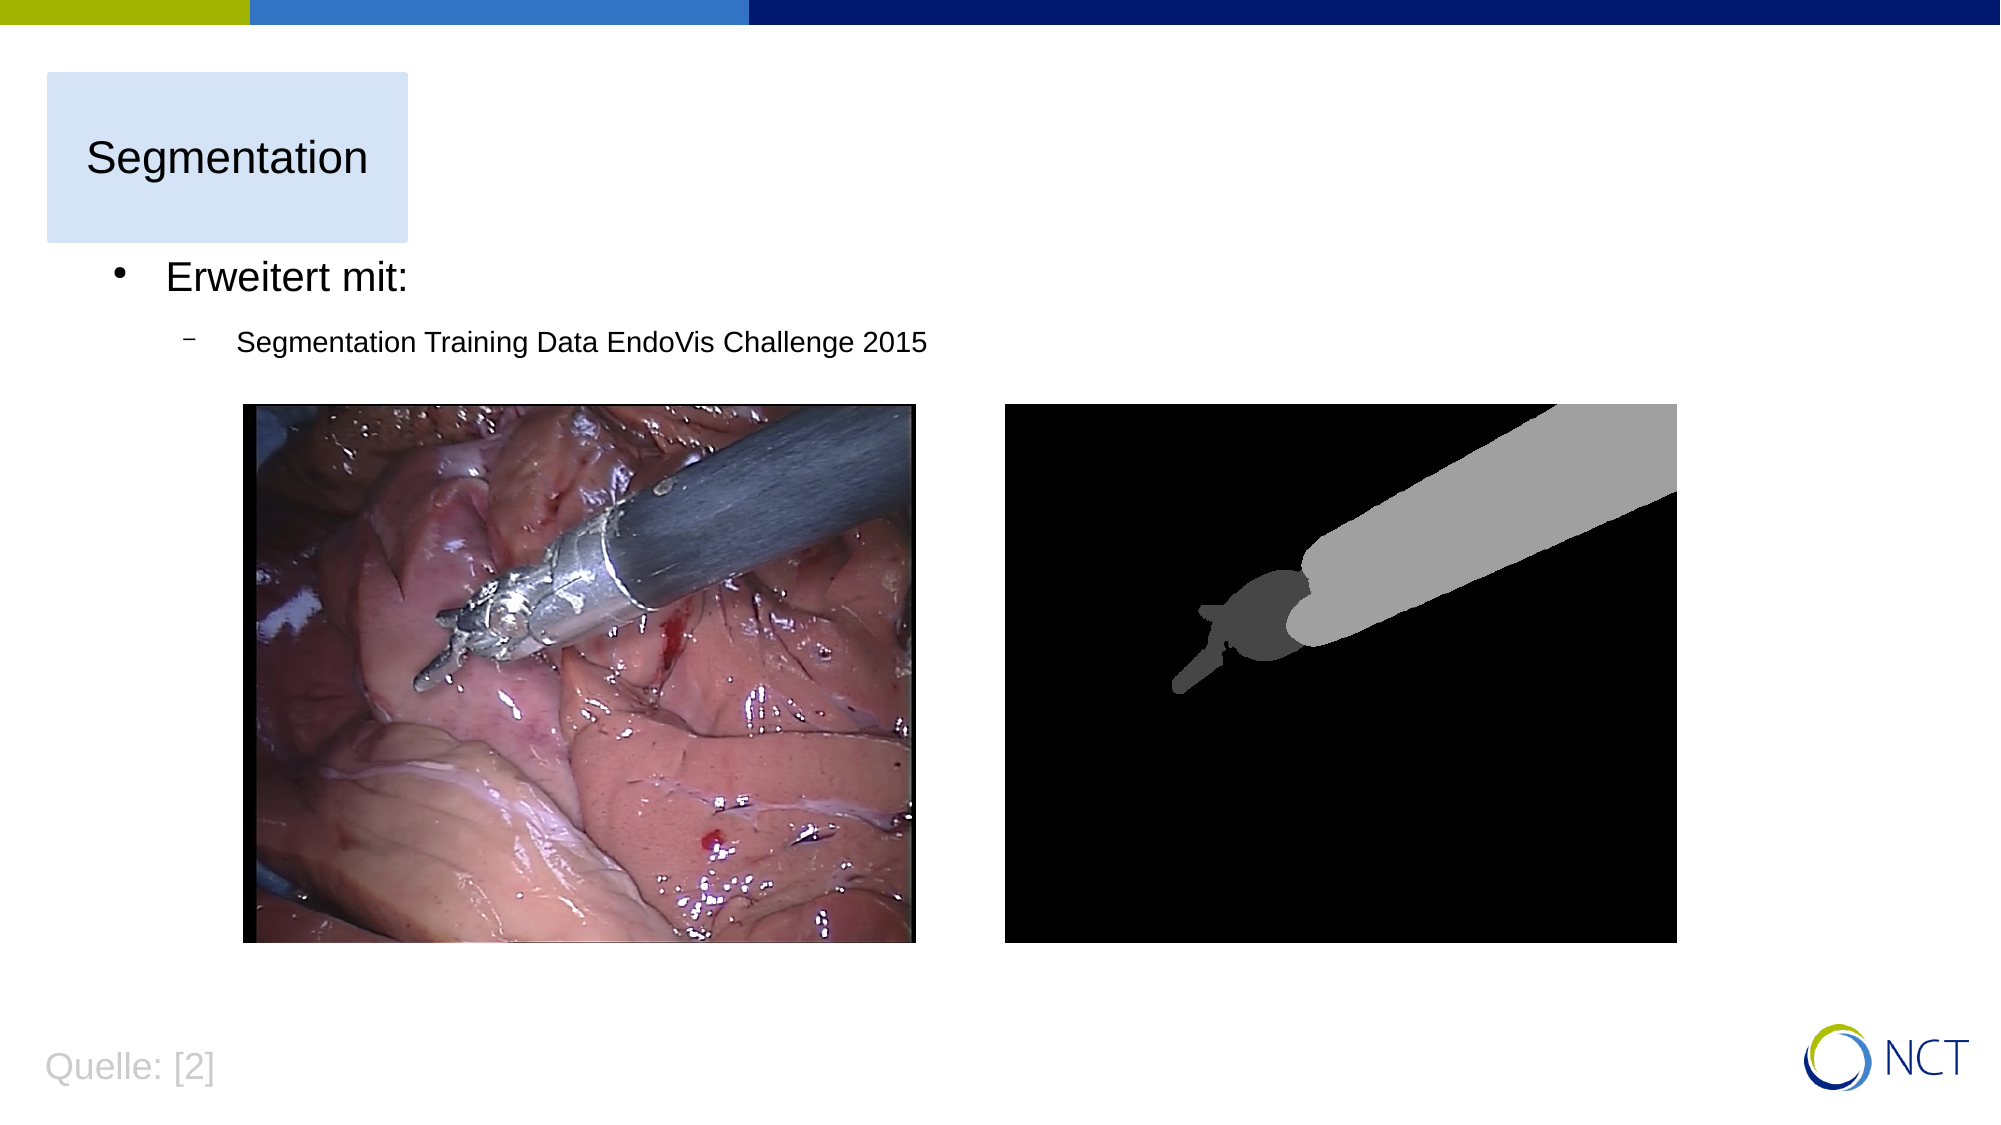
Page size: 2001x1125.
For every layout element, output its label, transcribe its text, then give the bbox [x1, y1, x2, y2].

text_box Quelle: [2] [30, 1038, 1421, 1096]
picture [243, 404, 916, 943]
text_box Segmentation [49, 75, 405, 240]
picture [1804, 1024, 1969, 1091]
list Erweitert mit: Segmentation Training Data EndoVis Challenge 2015 [94, 249, 1886, 988]
picture [1005, 404, 1677, 943]
